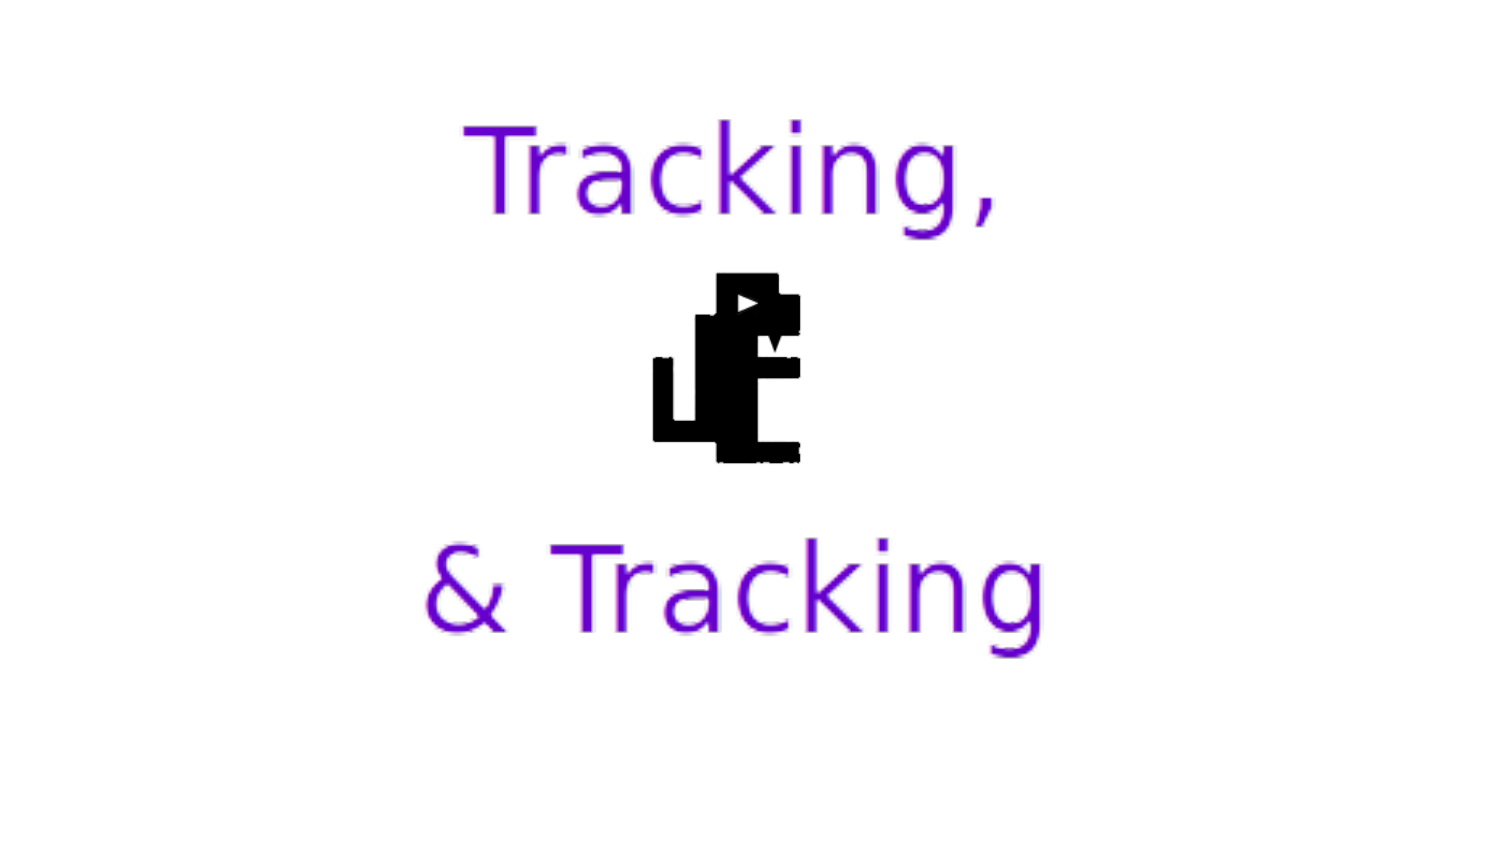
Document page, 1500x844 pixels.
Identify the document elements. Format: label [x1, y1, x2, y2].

picture [416, 102, 1054, 662]
